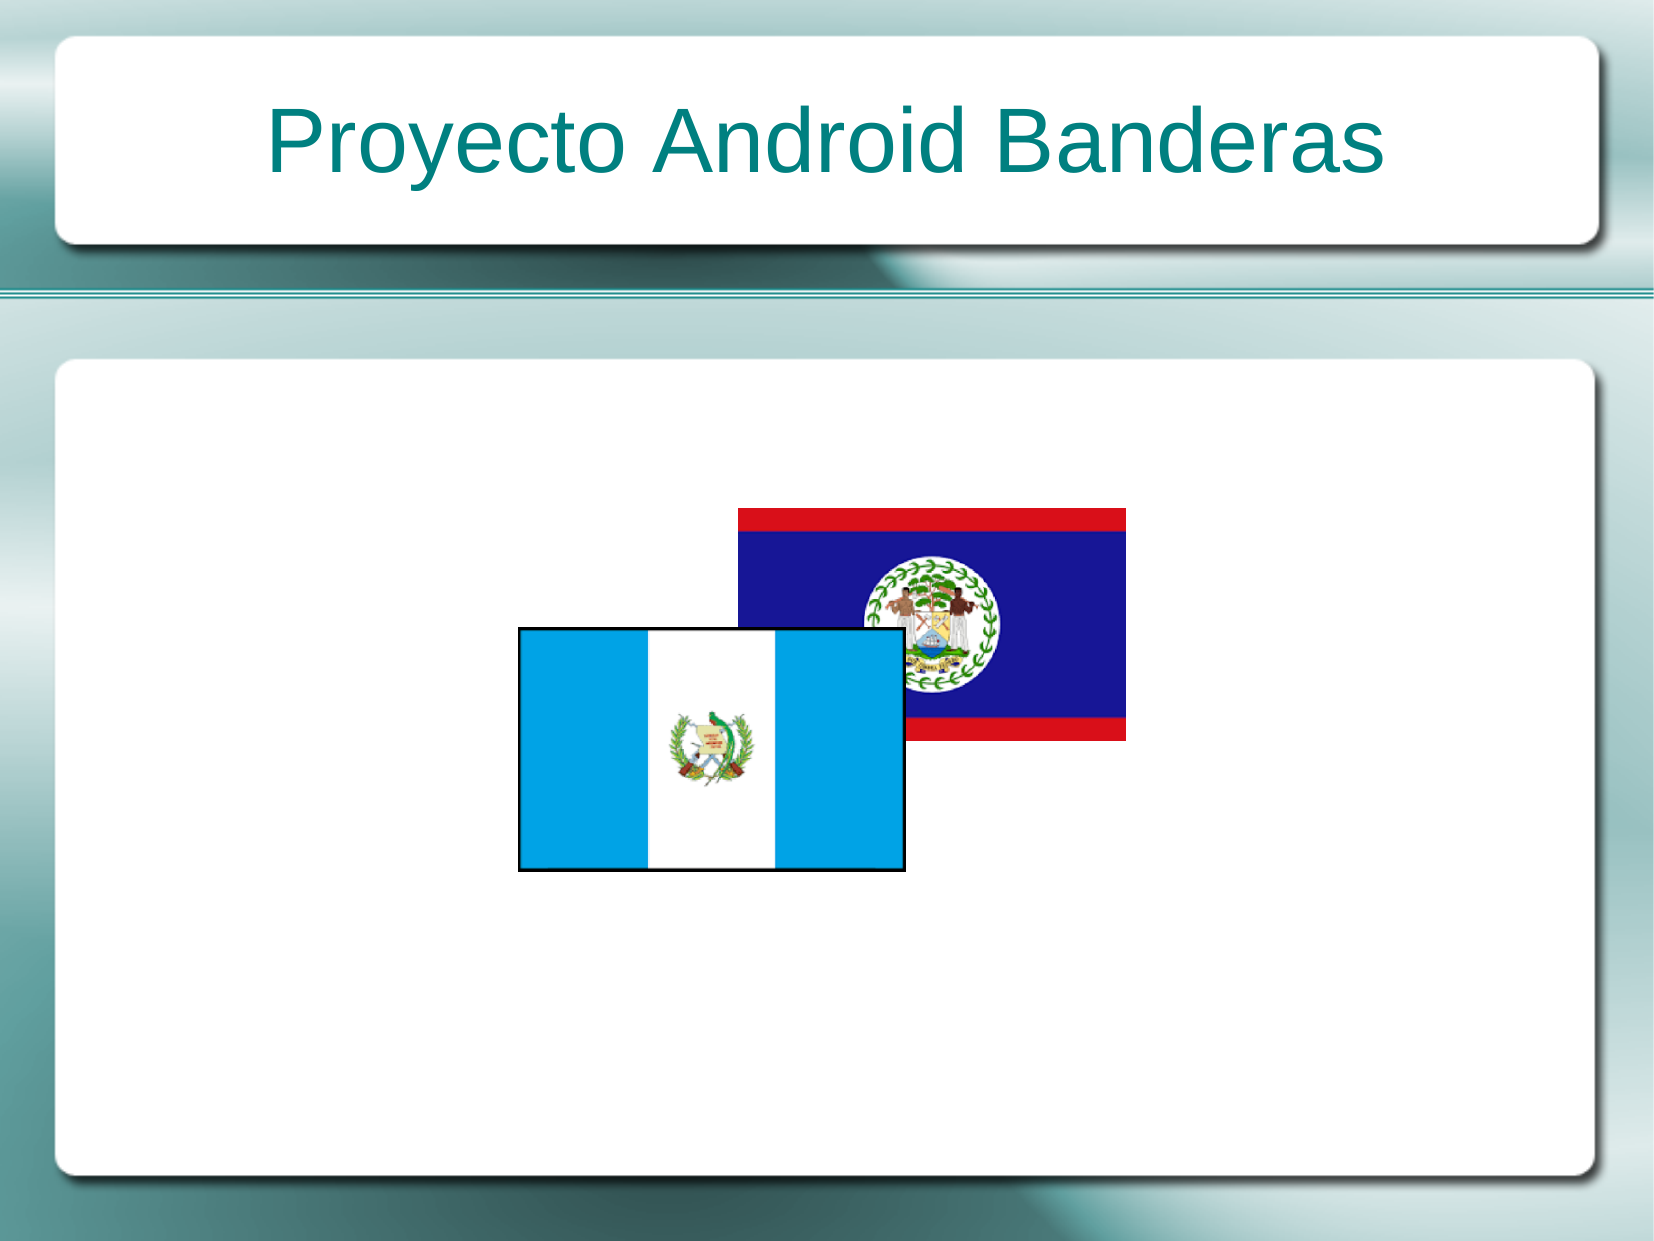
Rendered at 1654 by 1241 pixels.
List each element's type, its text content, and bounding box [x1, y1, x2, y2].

title Proyecto Android Banderas [82, 37, 1571, 245]
picture [0, 0, 1654, 1241]
